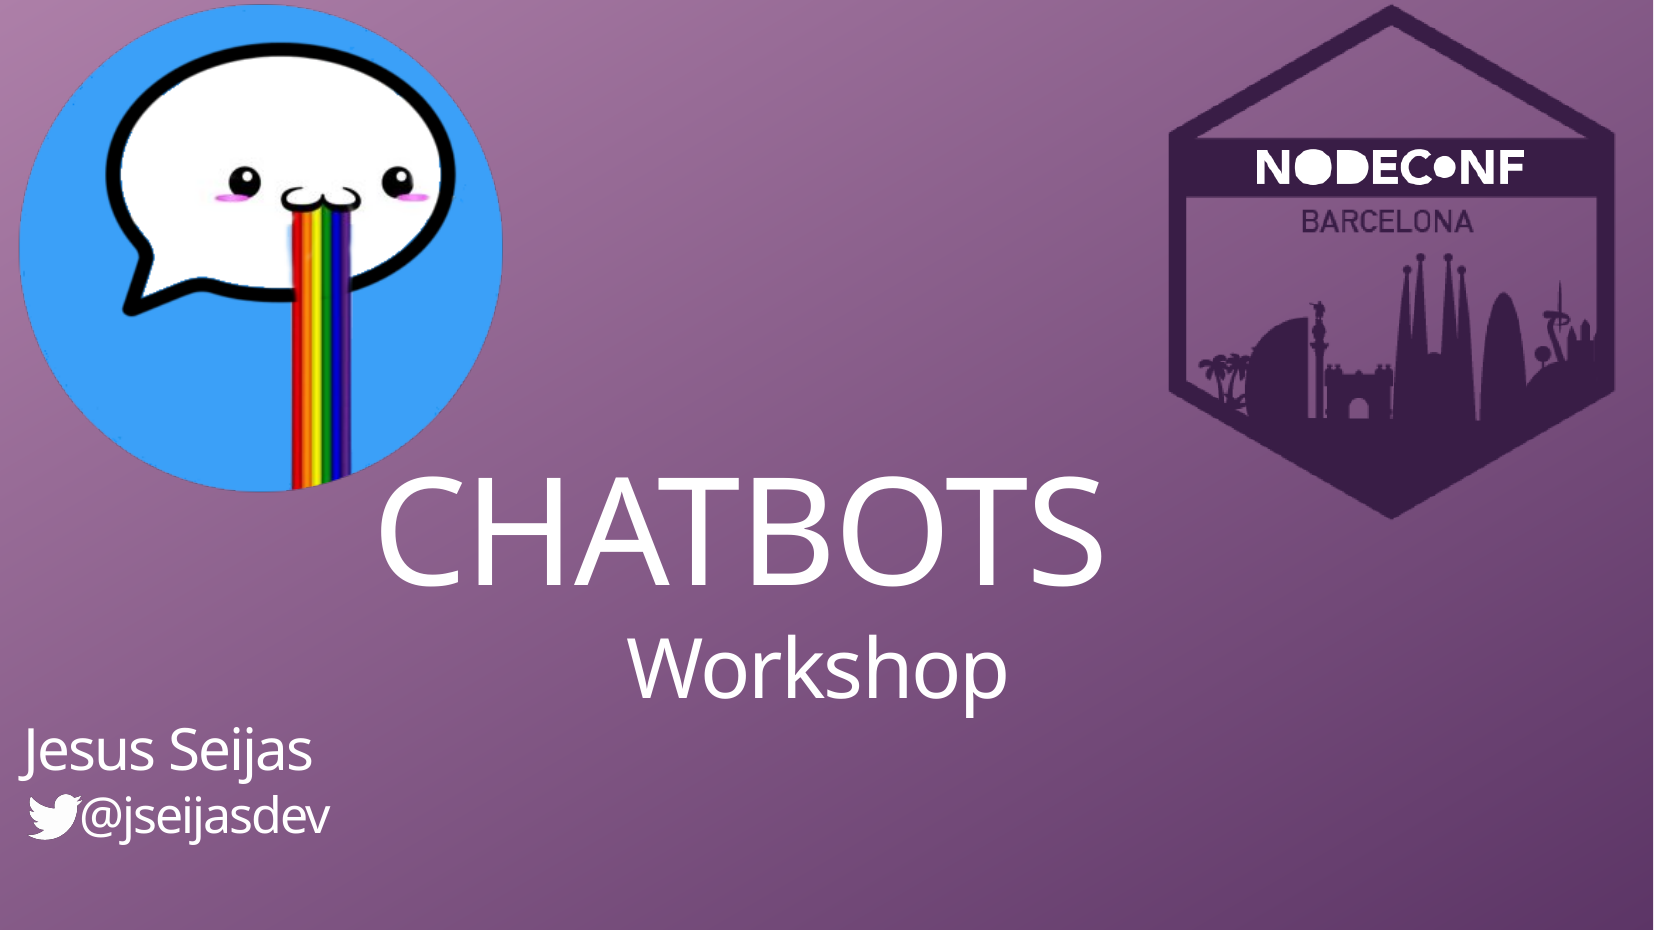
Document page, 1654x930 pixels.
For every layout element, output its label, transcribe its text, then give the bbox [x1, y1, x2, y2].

text_box CHATBOTS Workshop [348, 419, 1290, 645]
picture [1128, 0, 1653, 525]
picture [15, 0, 510, 495]
text_box Jesus Seijas @jseijasdev [0, 704, 882, 922]
picture [27, 794, 83, 840]
